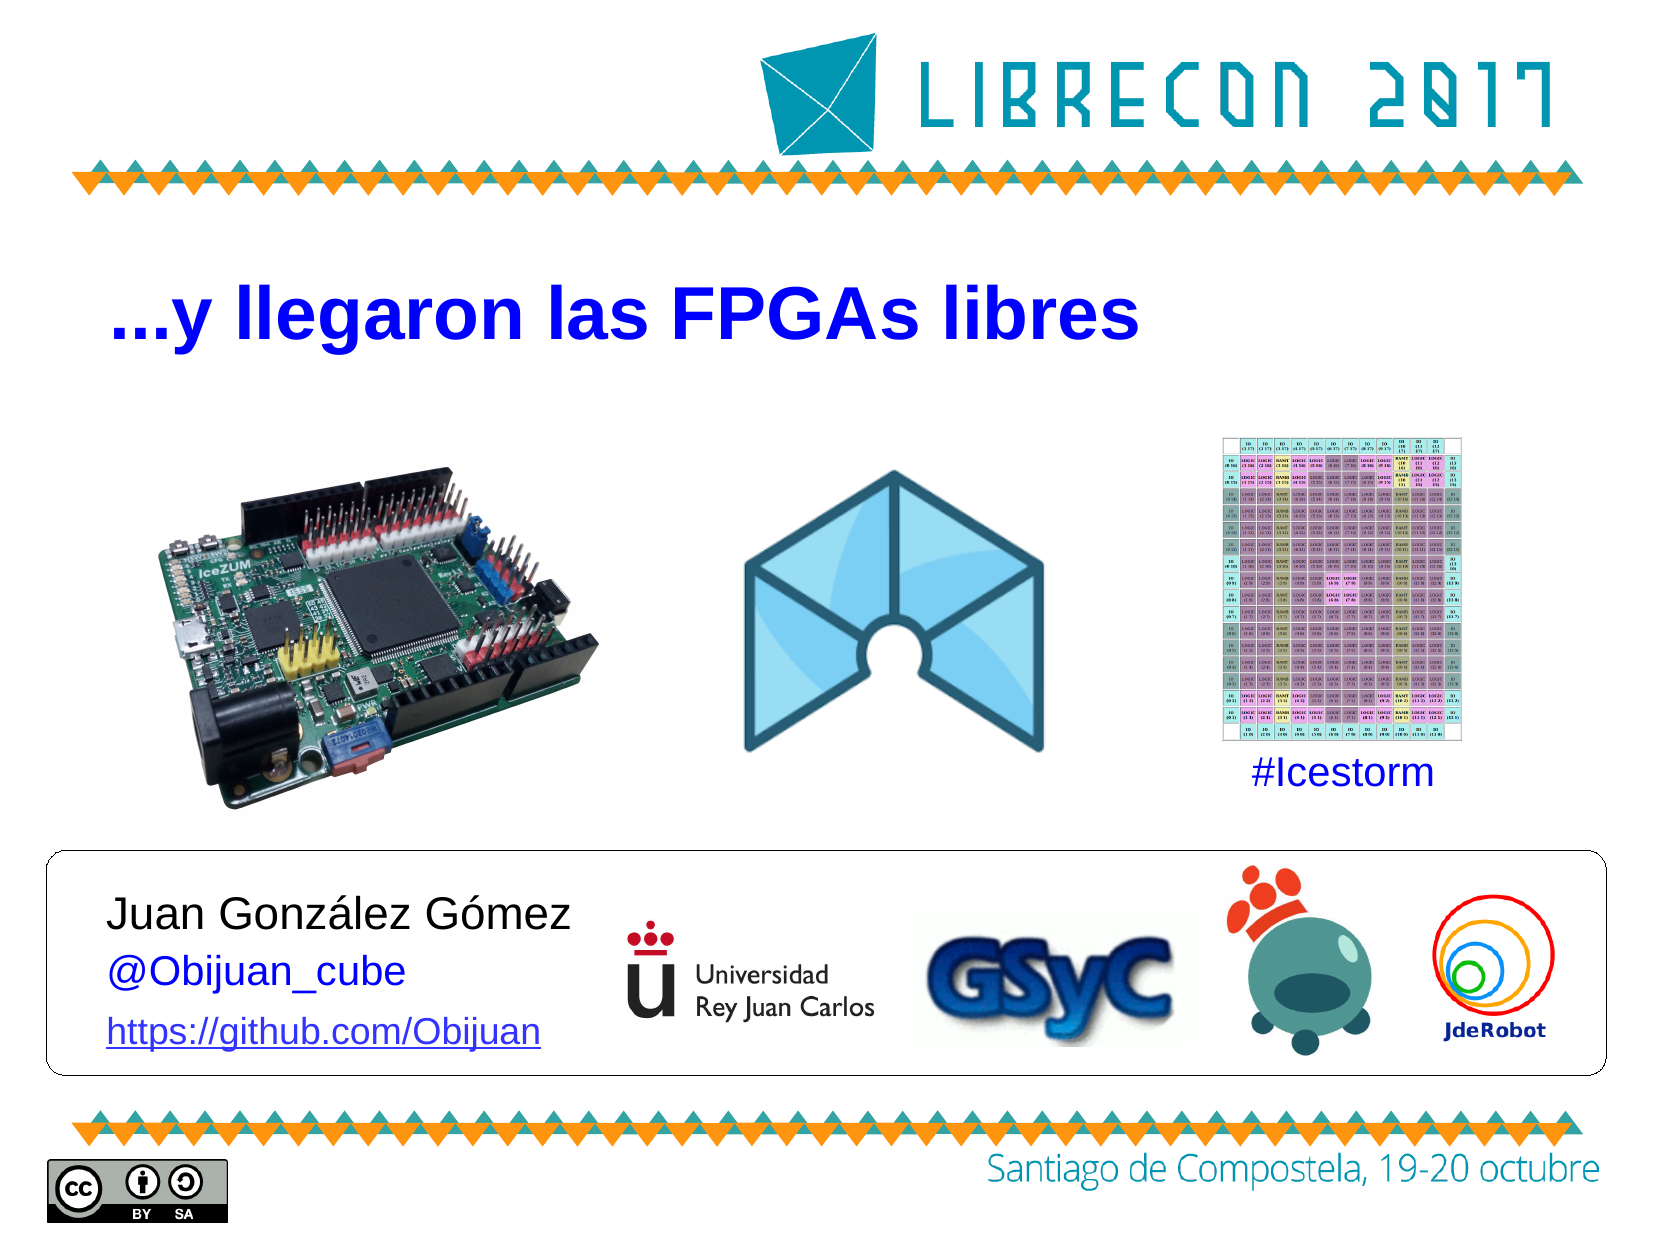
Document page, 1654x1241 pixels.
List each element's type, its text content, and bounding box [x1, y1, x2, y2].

text_box [46, 850, 1607, 1076]
text_box https://github.com/Obijuan [91, 1003, 557, 1061]
title ...y llegaron las FPGAs libres [0, 271, 1297, 356]
picture [153, 461, 610, 821]
text_box #Icestorm [1237, 741, 1475, 827]
picture [47, 1152, 228, 1229]
text_box Juan González Gómez [91, 880, 602, 971]
text_box @Obijuan_cube [91, 940, 452, 1016]
picture [968, 1133, 1617, 1199]
picture [1201, 865, 1577, 1061]
picture [732, 436, 1057, 787]
picture [611, 910, 887, 1031]
picture [1221, 436, 1463, 742]
picture [901, 910, 1197, 1047]
picture [744, 13, 1571, 164]
